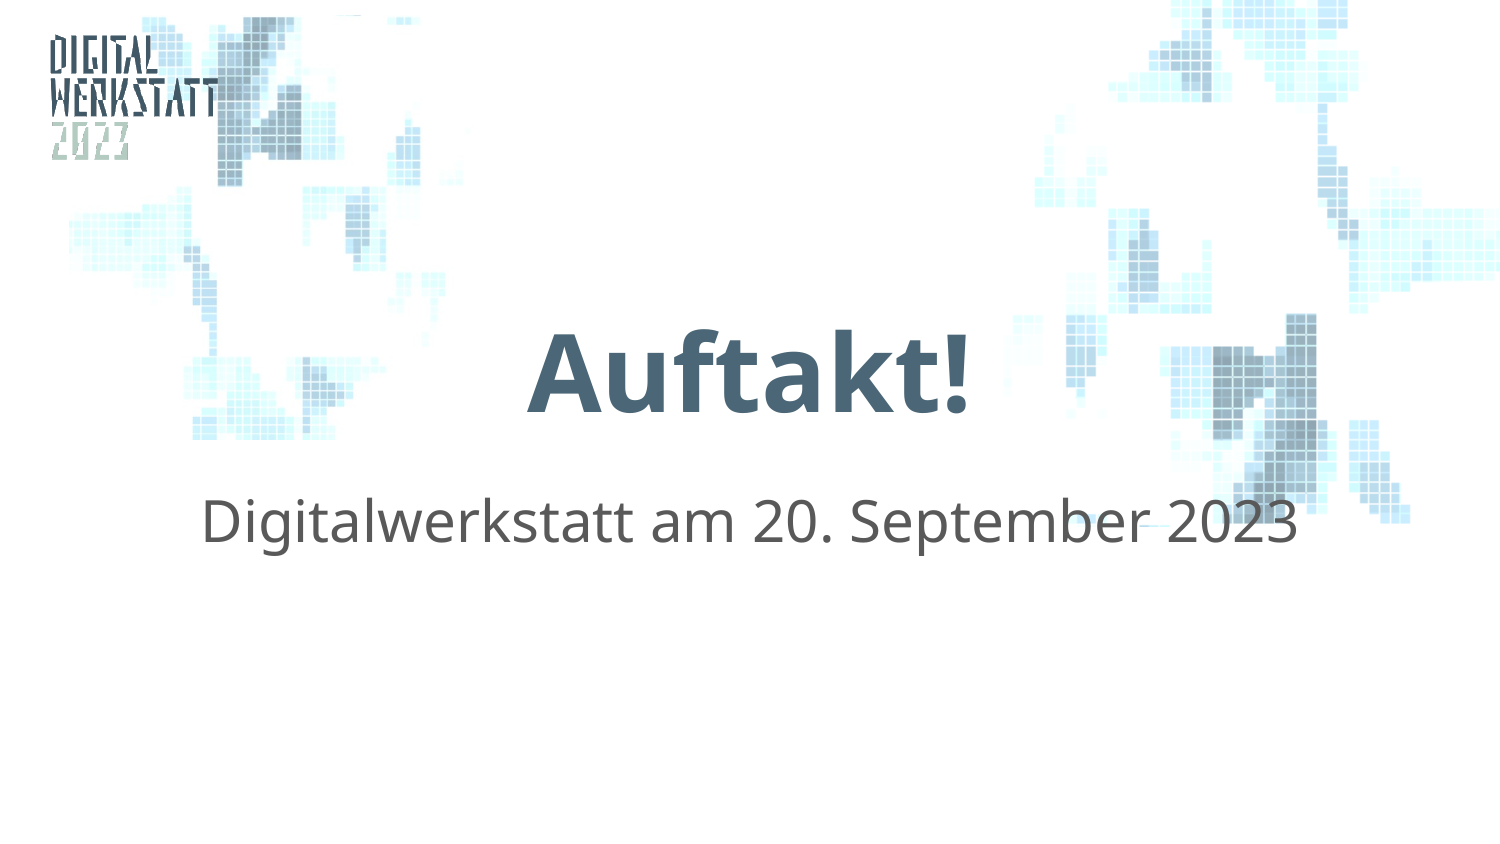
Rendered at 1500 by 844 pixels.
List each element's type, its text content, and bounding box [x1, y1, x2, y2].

picture [685, 0, 1500, 527]
subtitle Digitalwerkstatt am 20. September 2023 [51, 464, 1449, 595]
picture [21, 16, 727, 167]
title Auftakt! [51, 122, 1449, 459]
